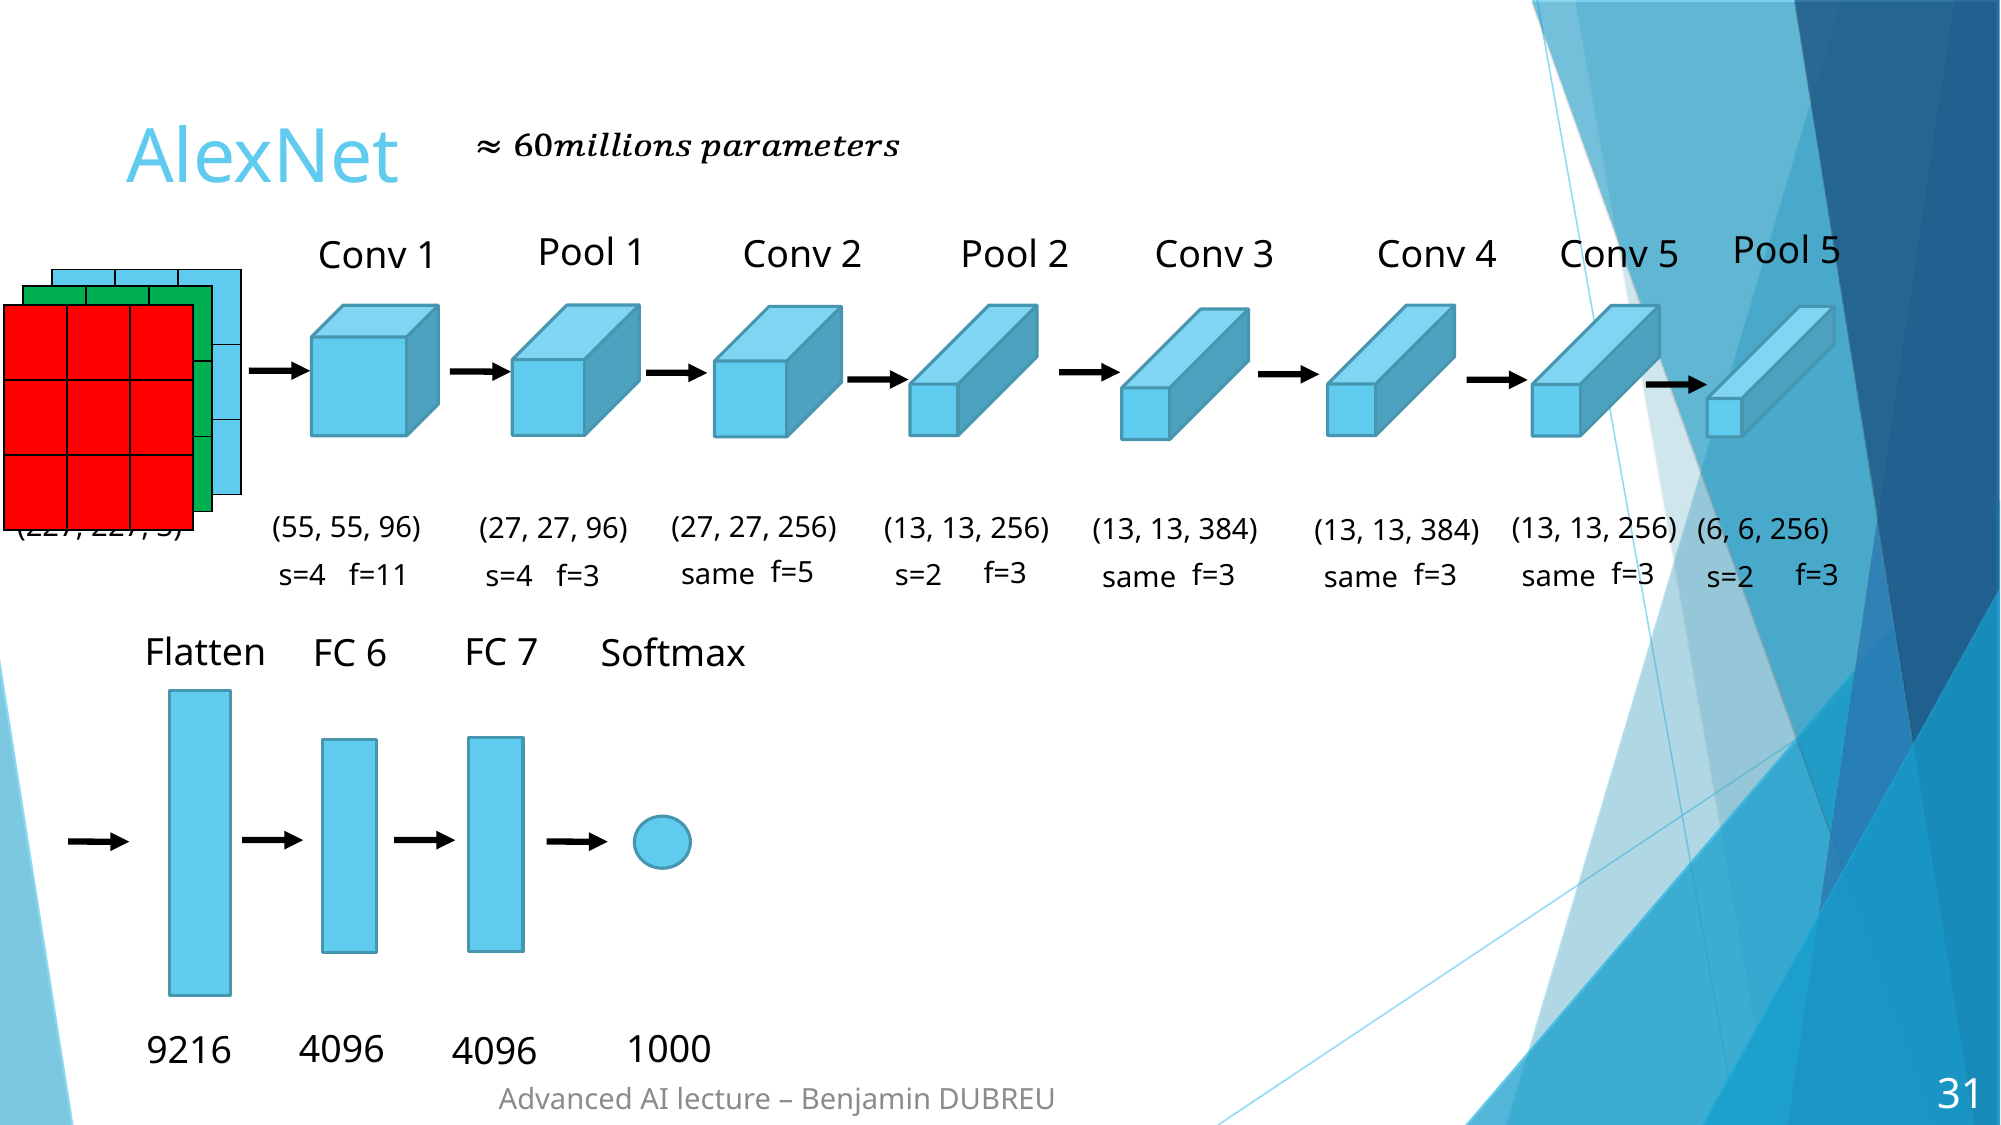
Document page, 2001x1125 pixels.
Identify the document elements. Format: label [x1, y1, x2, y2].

text_box [437, 1019, 553, 1080]
table_cell [68, 381, 129, 454]
text_box [1717, 218, 1857, 279]
text_box [1532, 306, 1660, 437]
slide_number [1887, 1065, 2000, 1125]
text_box [303, 223, 453, 283]
text_box [1077, 503, 1273, 601]
text_box [1544, 222, 1695, 283]
text_box [585, 621, 761, 682]
table_header [68, 306, 129, 379]
table_header [53, 270, 114, 285]
table_cell [213, 420, 240, 494]
table_header [150, 287, 211, 360]
title [111, 99, 1522, 317]
text_box [464, 501, 643, 600]
text_box [1122, 310, 1249, 440]
text_box [512, 306, 640, 436]
text_box [322, 739, 377, 953]
table_header [116, 270, 177, 285]
text_box [311, 306, 439, 436]
table_cell [5, 456, 66, 529]
table_header [5, 306, 66, 379]
text_box [131, 1018, 247, 1079]
text_box [298, 621, 403, 682]
text_box [449, 620, 554, 680]
table_header [131, 306, 192, 379]
text_box [451, 117, 924, 179]
text_box [1707, 307, 1835, 437]
text_box [728, 222, 878, 283]
text_box [634, 816, 691, 869]
text_box [284, 1017, 400, 1078]
table_cell [194, 437, 211, 511]
text_box [869, 501, 1065, 599]
text_box [1299, 503, 1495, 602]
table_header [24, 287, 85, 304]
text_box [945, 222, 1085, 283]
text_box [169, 690, 231, 996]
text_box [522, 220, 662, 281]
text_box [468, 737, 523, 952]
text_box [1497, 502, 1854, 601]
text_box [257, 500, 436, 599]
text_box [910, 306, 1038, 436]
footer [483, 1067, 1517, 1125]
text_box [656, 500, 852, 599]
text_box [715, 307, 842, 437]
text_box [2, 499, 198, 550]
table_cell [131, 456, 192, 529]
text_box [1328, 306, 1455, 436]
table_cell [194, 362, 211, 436]
table_cell [68, 456, 129, 529]
table_header [179, 270, 240, 344]
table_cell [5, 381, 66, 454]
table_header [87, 287, 148, 304]
text_box [1362, 222, 1512, 283]
table_cell [213, 345, 240, 419]
text_box [611, 1018, 727, 1078]
text_box [129, 620, 282, 680]
table_cell [131, 381, 192, 454]
text_box [1139, 222, 1290, 283]
